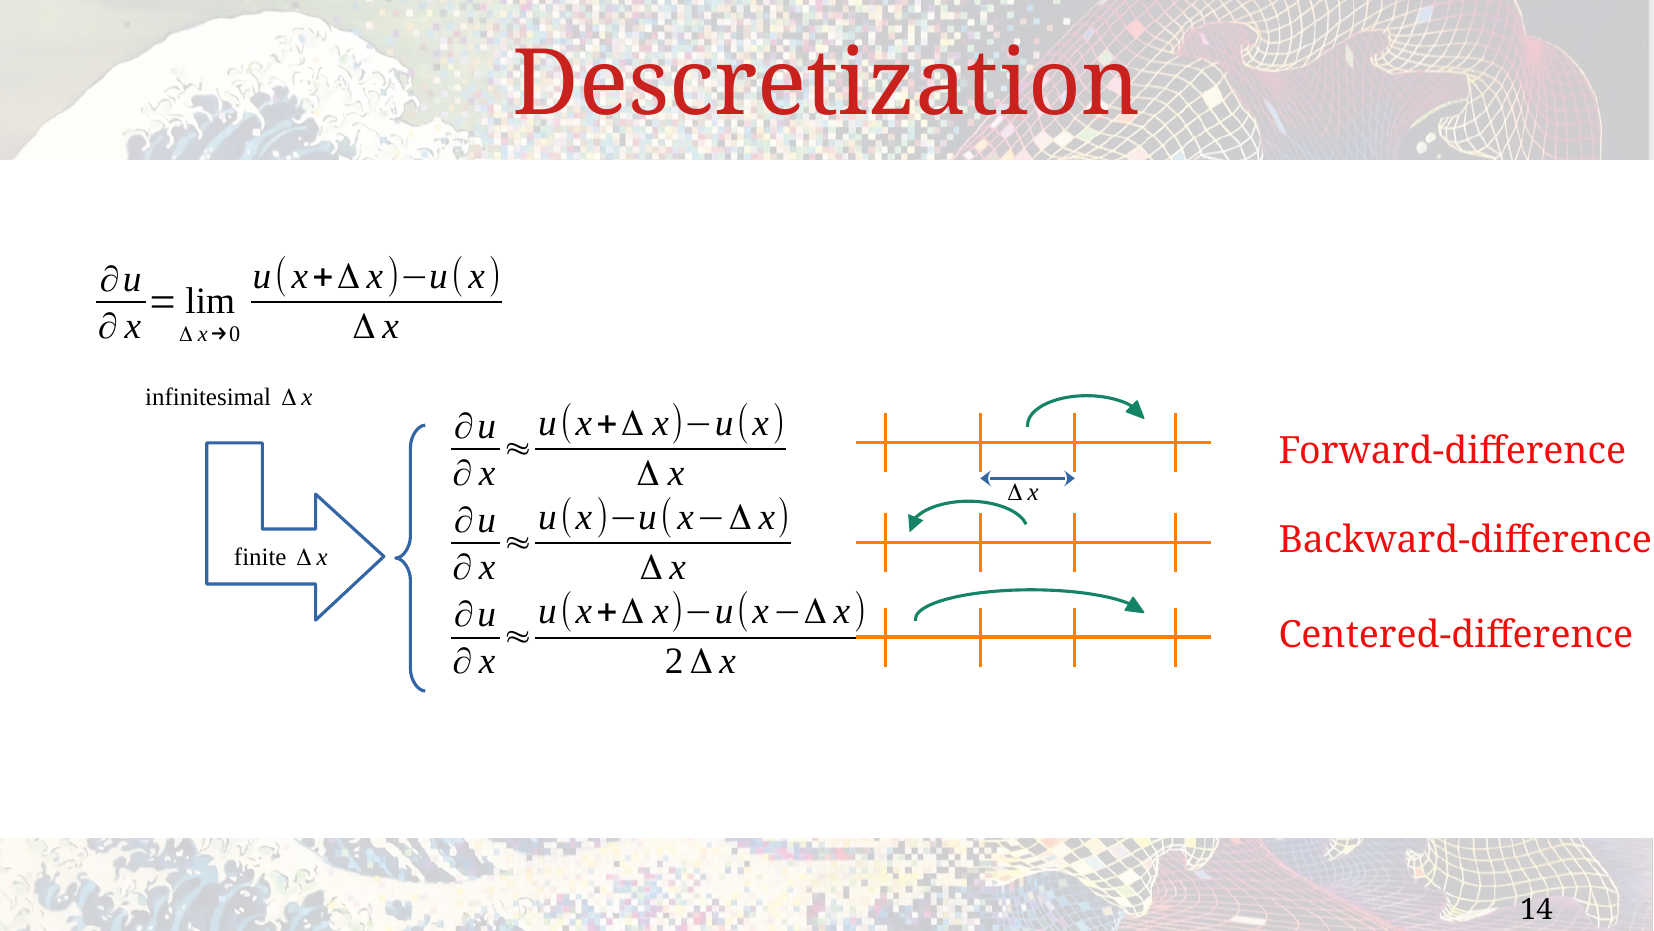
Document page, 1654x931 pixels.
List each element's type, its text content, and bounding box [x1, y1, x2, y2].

text_box Centered-difference [1263, 599, 1587, 653]
chart [1001, 478, 1047, 507]
chart [442, 401, 875, 682]
text_box Forward-difference [1263, 416, 1577, 470]
chart [88, 253, 510, 347]
chart [227, 543, 335, 572]
title Descretization [0, 1, 1654, 157]
text_box Backward-difference [1263, 505, 1600, 558]
chart [138, 383, 321, 412]
